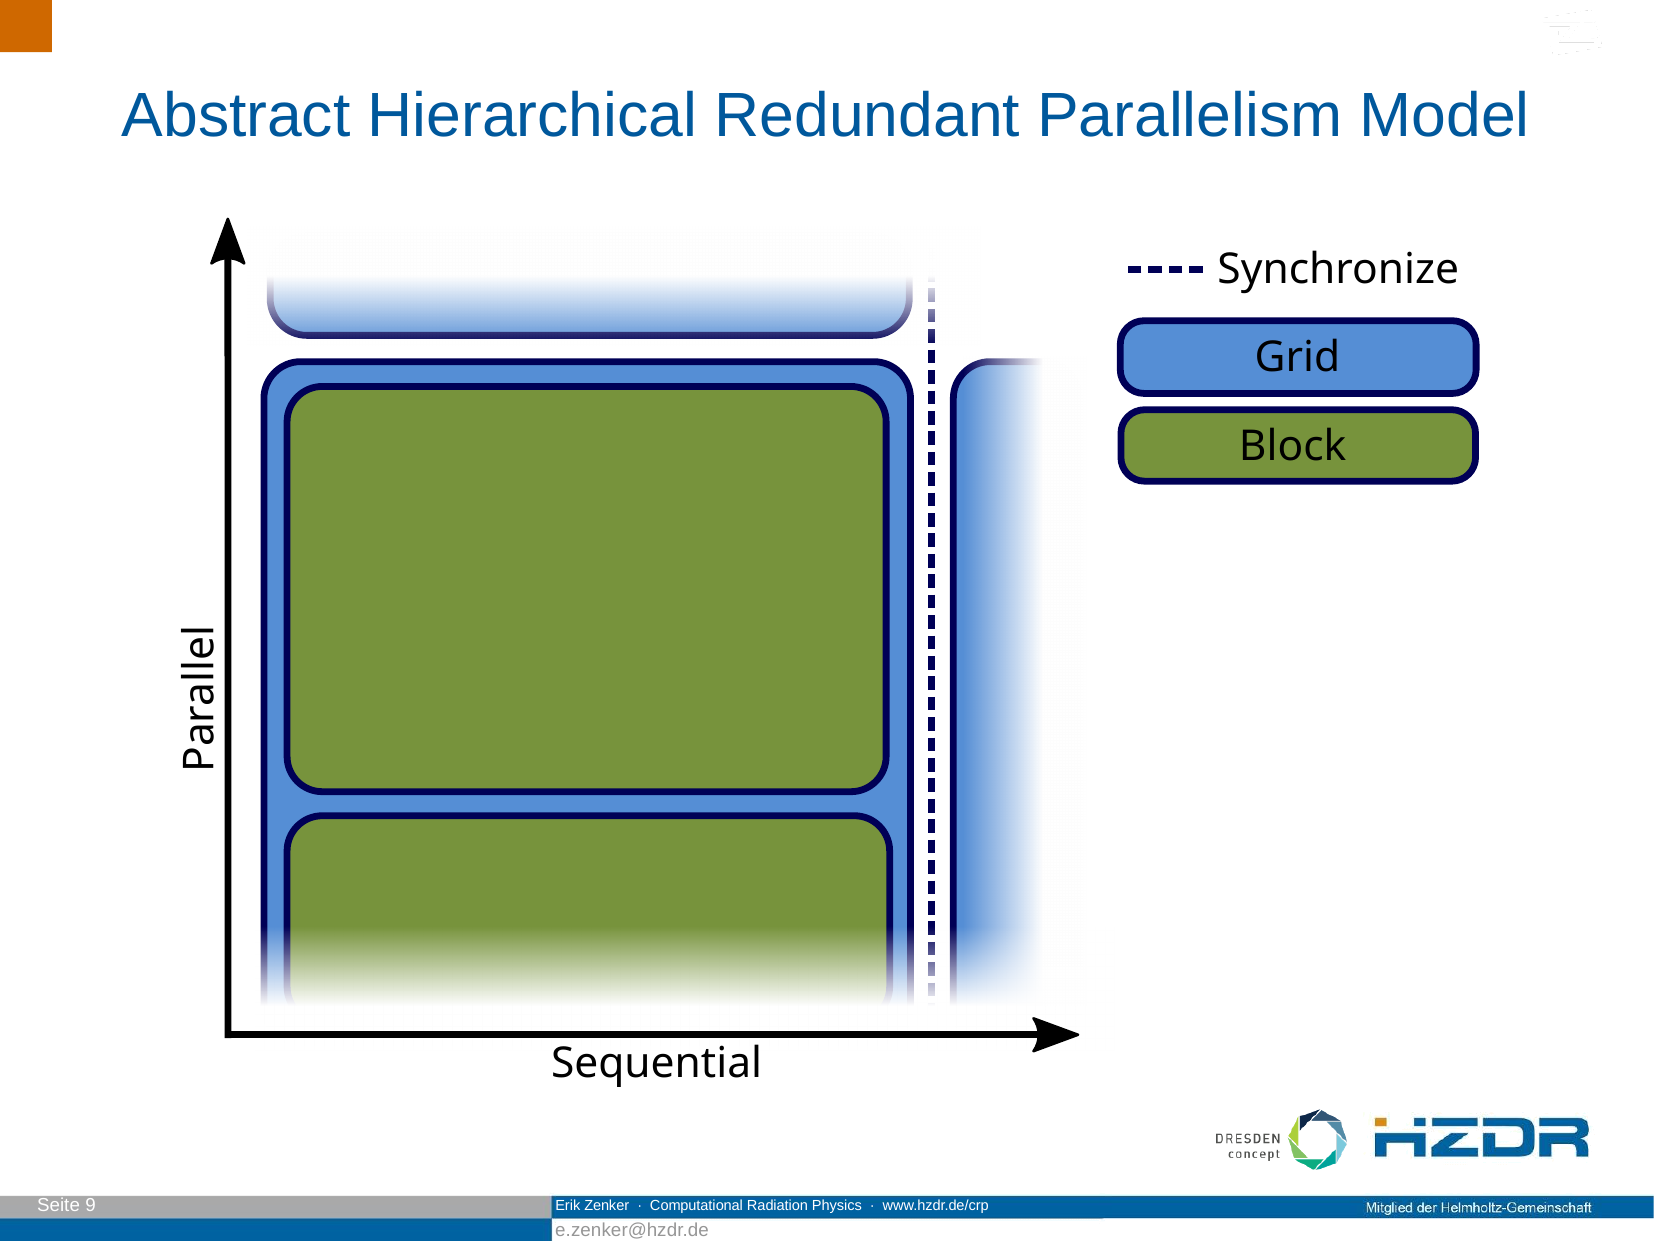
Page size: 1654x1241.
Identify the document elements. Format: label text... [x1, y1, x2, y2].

picture [0, 0, 1654, 1241]
title Abstract Hierarchical Redundant Parallelism Model [82, 37, 1571, 193]
